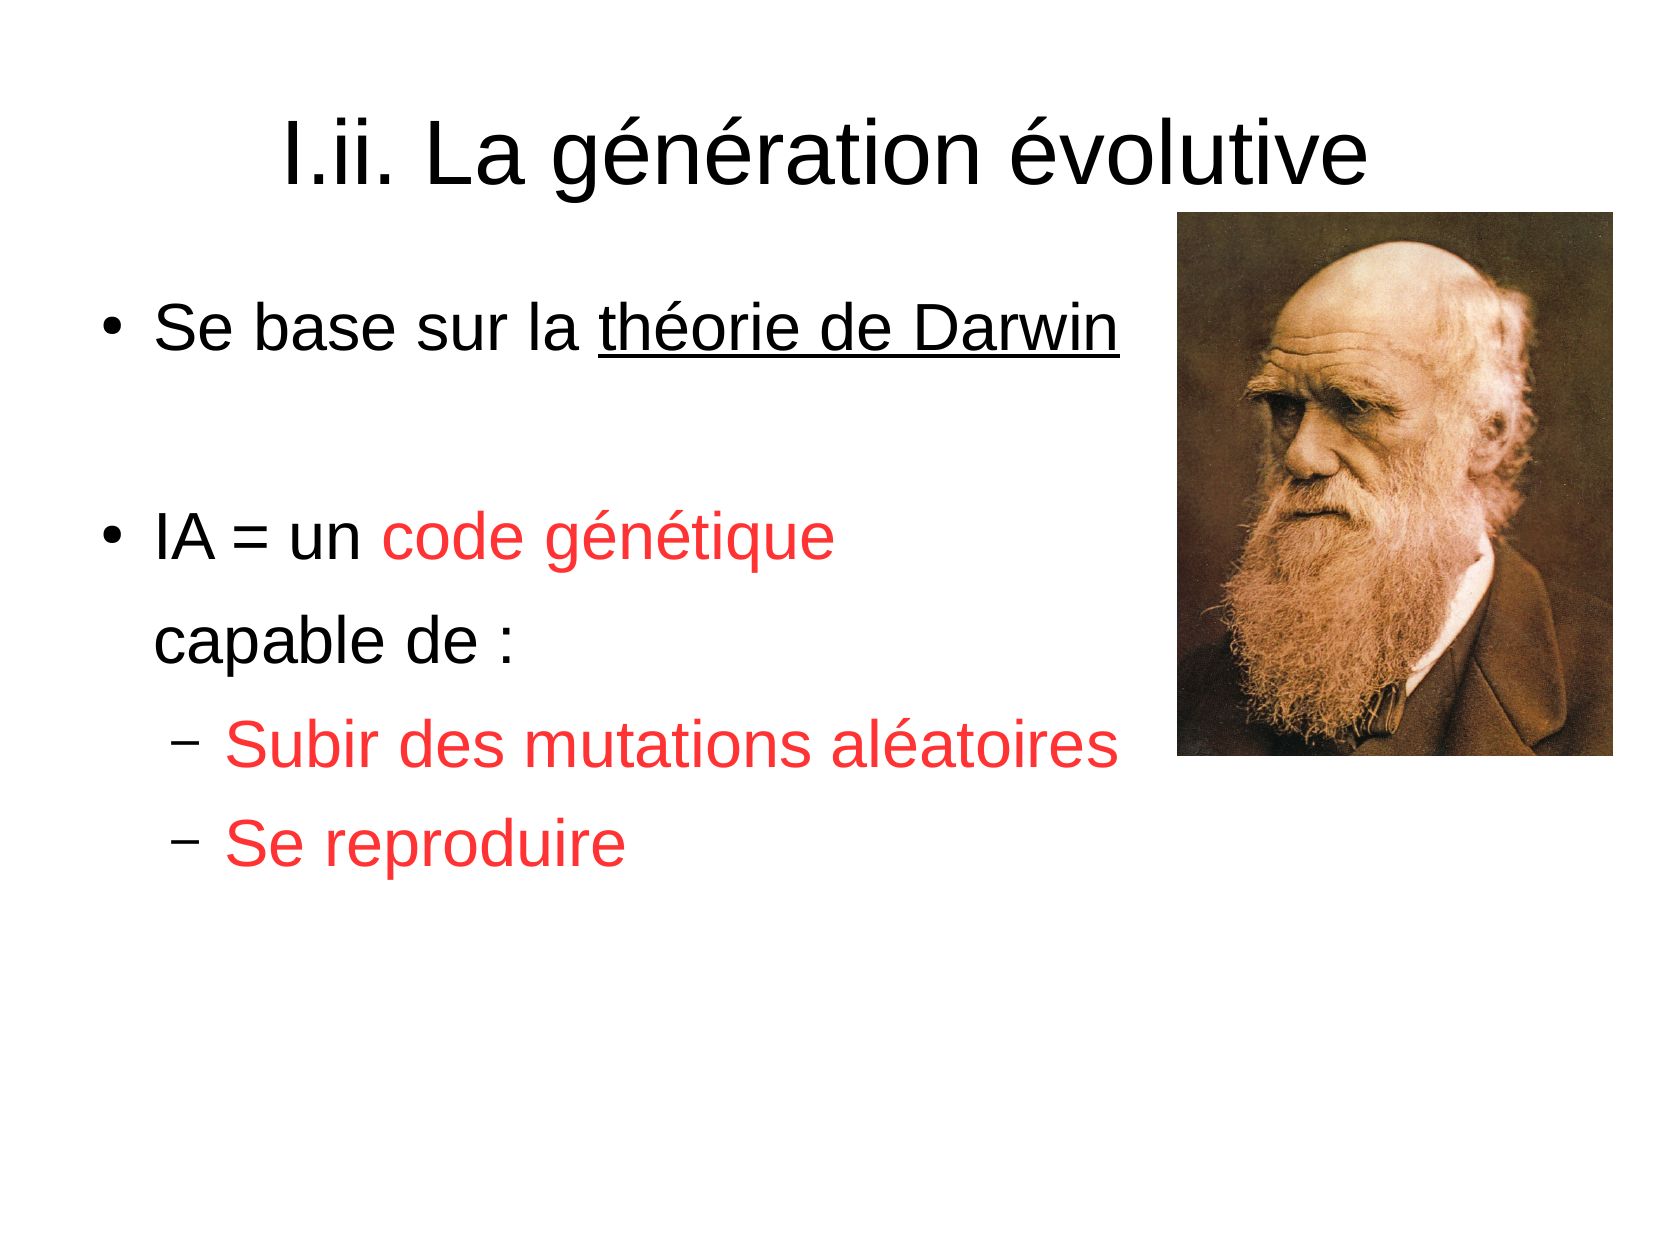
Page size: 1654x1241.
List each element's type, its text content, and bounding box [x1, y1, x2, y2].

list Se base sur la théorie de Darwin IA = un code génétique capable de : Subir des mutations aléatoires Se reproduire [82, 290, 1571, 1010]
picture [1177, 212, 1613, 756]
title I.ii. La génération évolutive [82, 49, 1571, 257]
